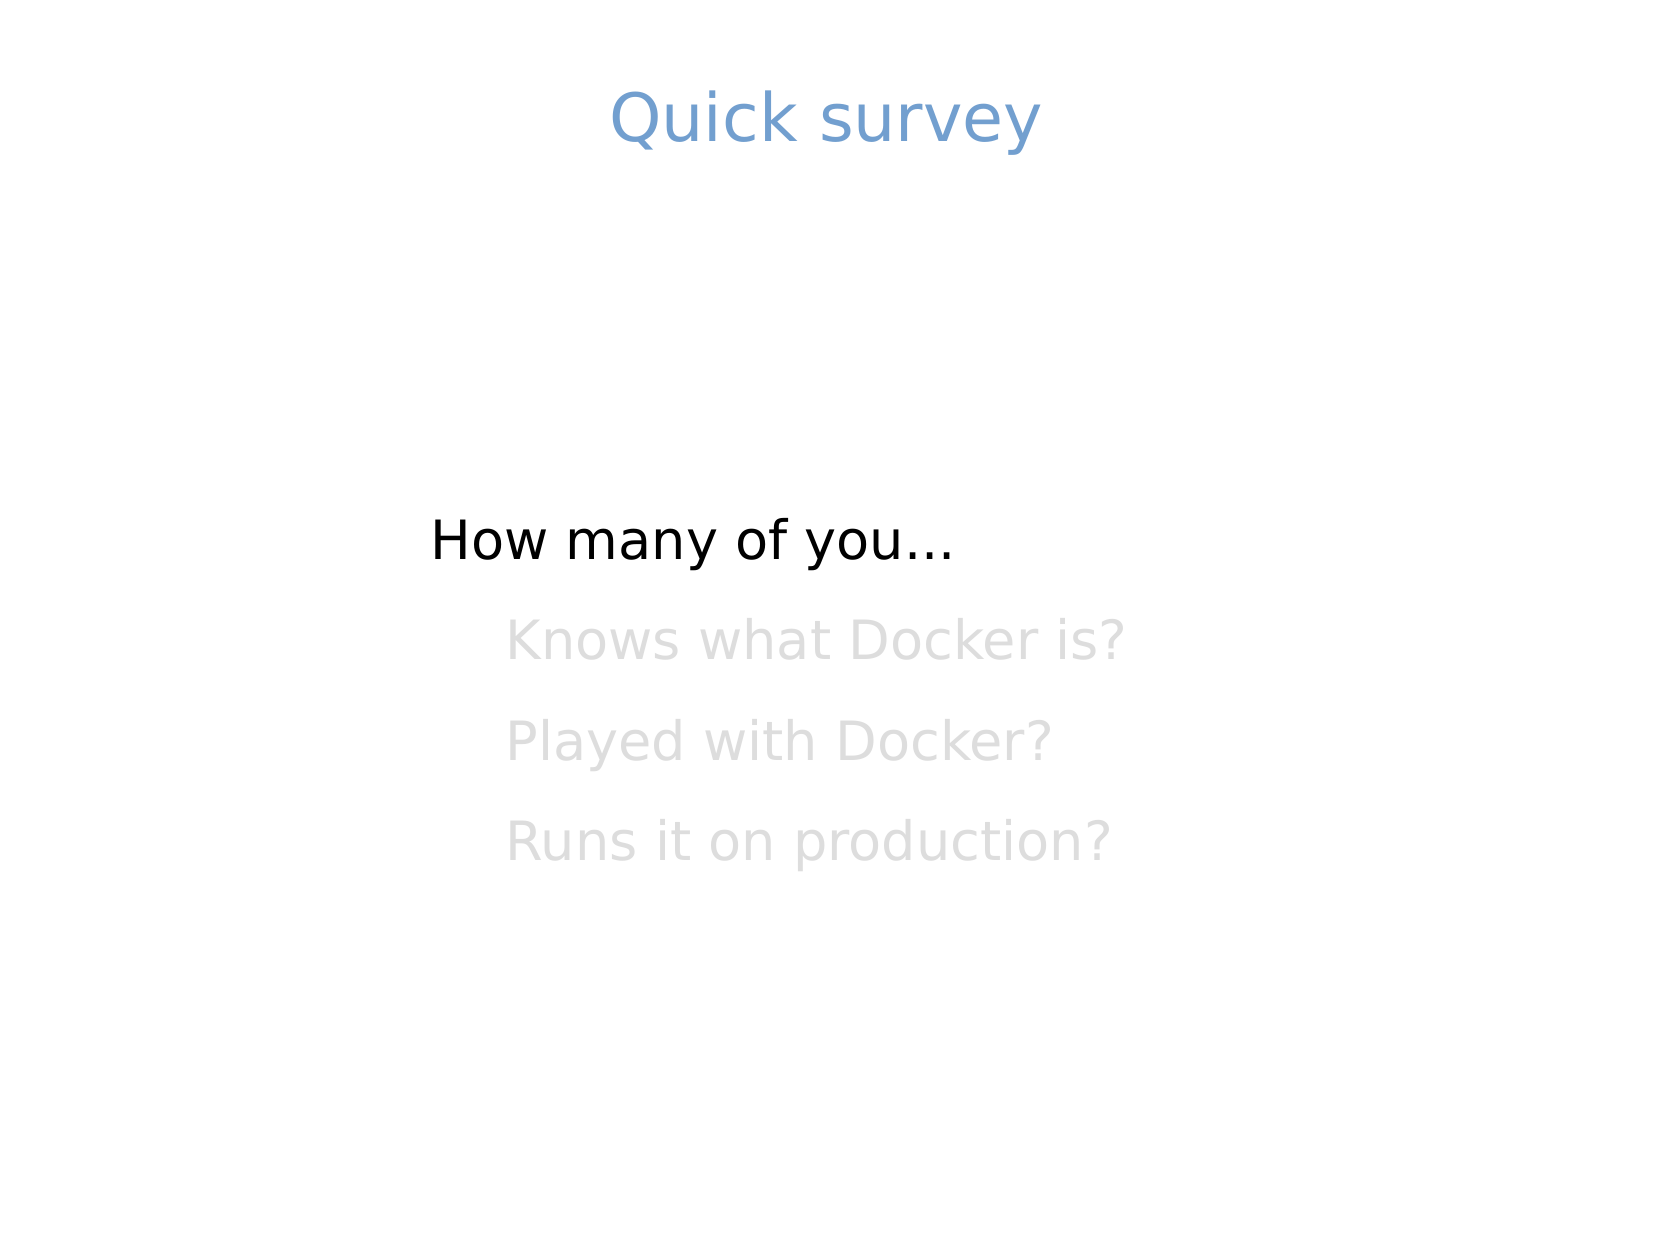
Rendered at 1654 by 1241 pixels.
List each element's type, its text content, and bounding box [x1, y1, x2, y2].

text_box Quick survey [594, 72, 1059, 166]
text_box How many of you... Knows what Docker is? Played with Docker? Runs it on production? [415, 470, 1181, 850]
